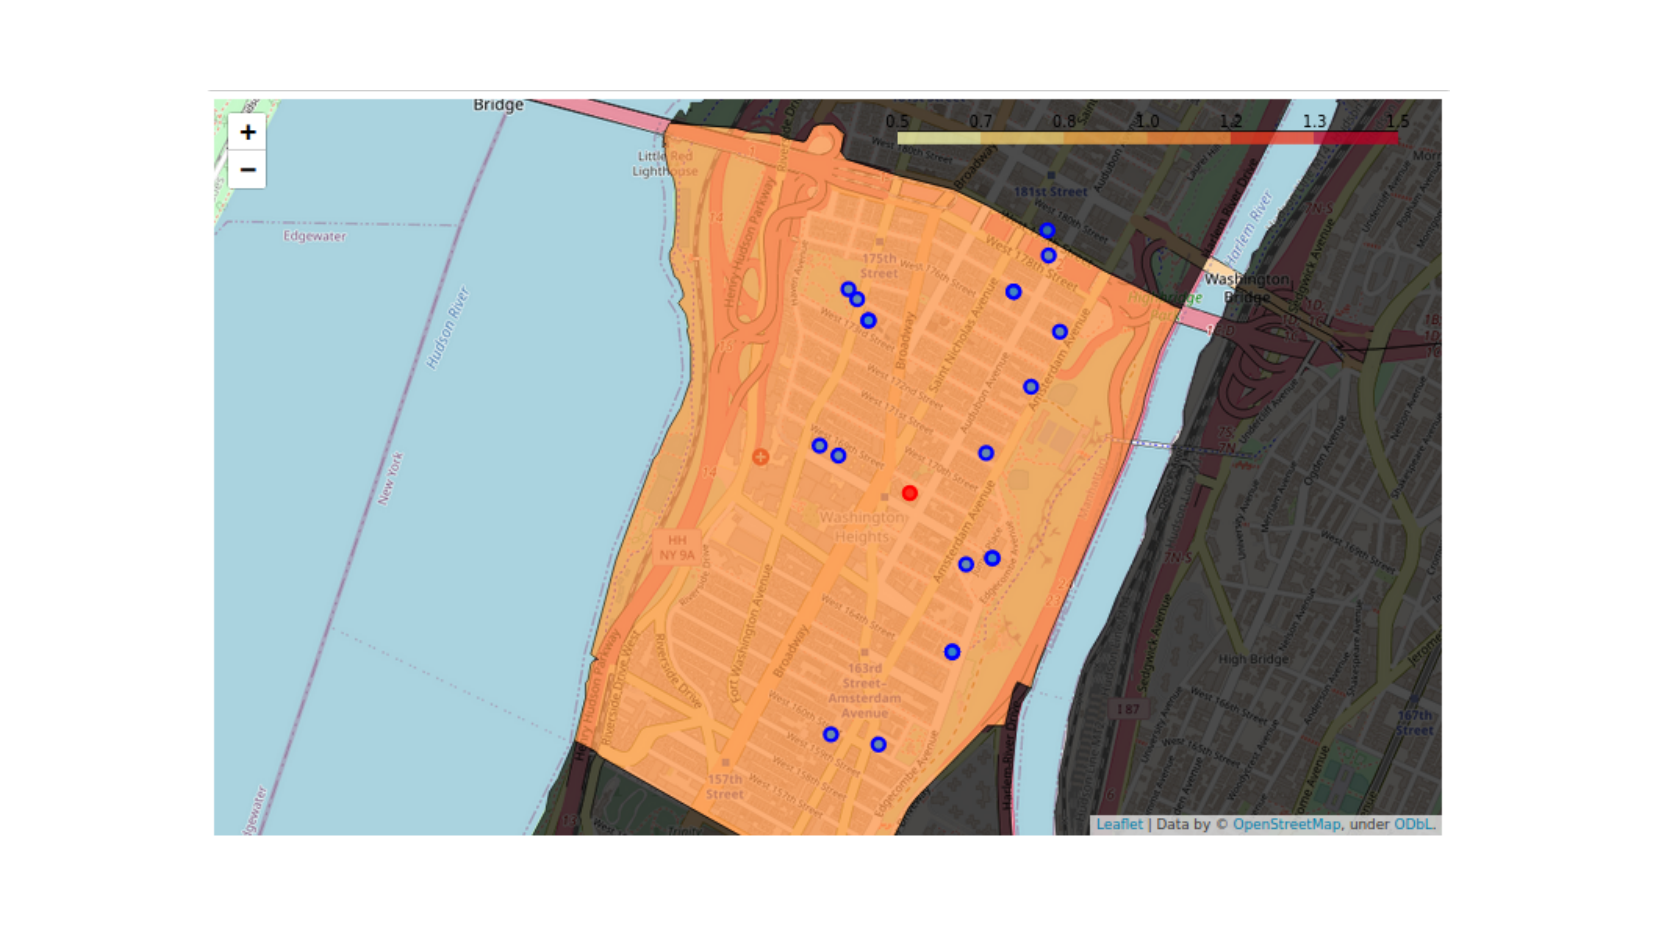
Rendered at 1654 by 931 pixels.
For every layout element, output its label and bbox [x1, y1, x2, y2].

picture [205, 90, 1450, 842]
